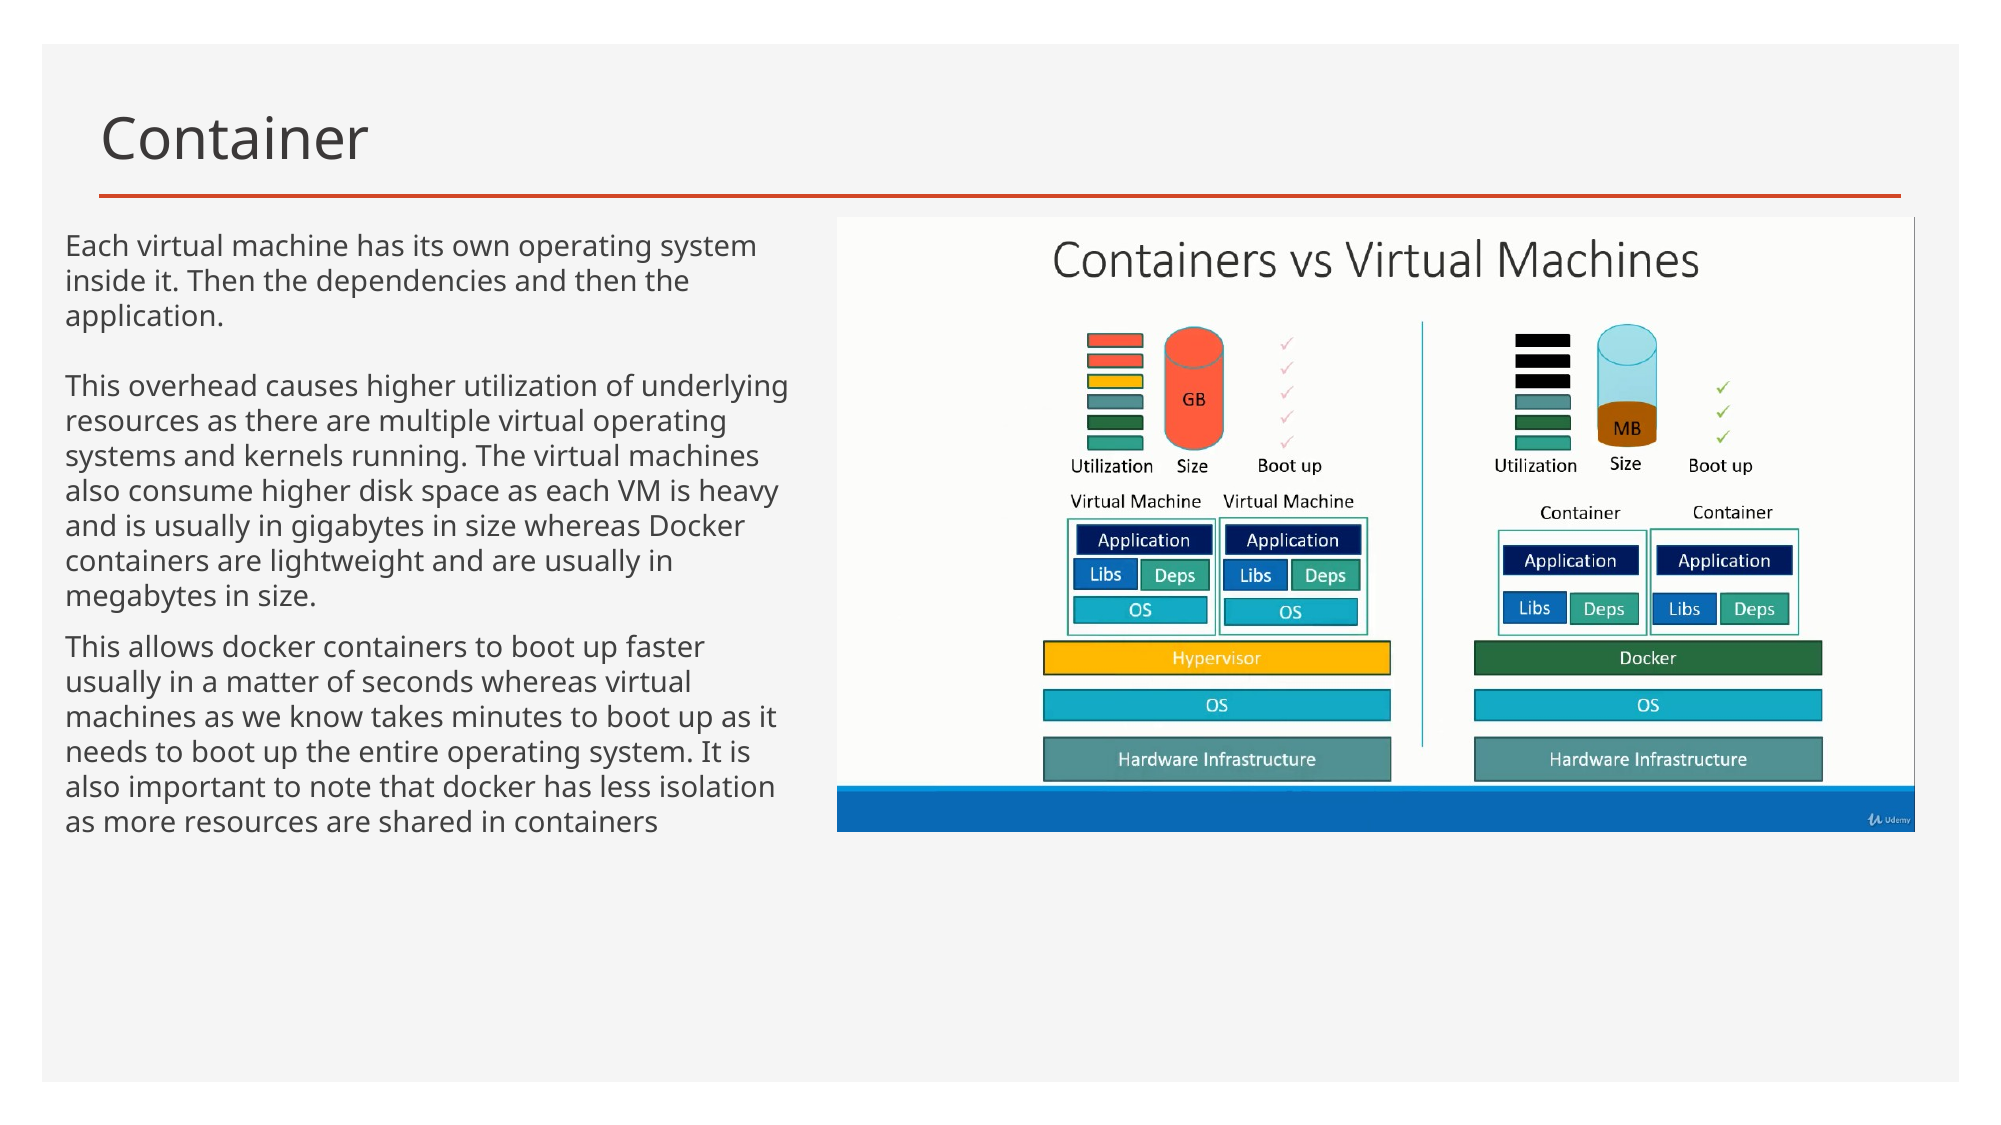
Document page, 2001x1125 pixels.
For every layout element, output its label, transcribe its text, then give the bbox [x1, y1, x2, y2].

text_box This allows docker containers to boot up faster usually in a matter of seconds whereas virtual machines as we know takes minutes to boot up as it needs to boot up the entire operating system. It is also important to note that docker has less isolation as more resources are shared in containers [50, 621, 805, 846]
title Container [85, 73, 1849, 179]
text_box Each virtual machine has its own operating system inside it. Then the dependencies and then the application. This overhead causes higher utilization of underlying resources as there are multiple virtual operating systems and kernels running. The virtual machines also consume higher disk space as each VM is heavy and is usually in gigabytes in size whereas Docker containers are lightweight and are usually in megabytes in size. [50, 220, 805, 620]
picture [837, 217, 1915, 832]
